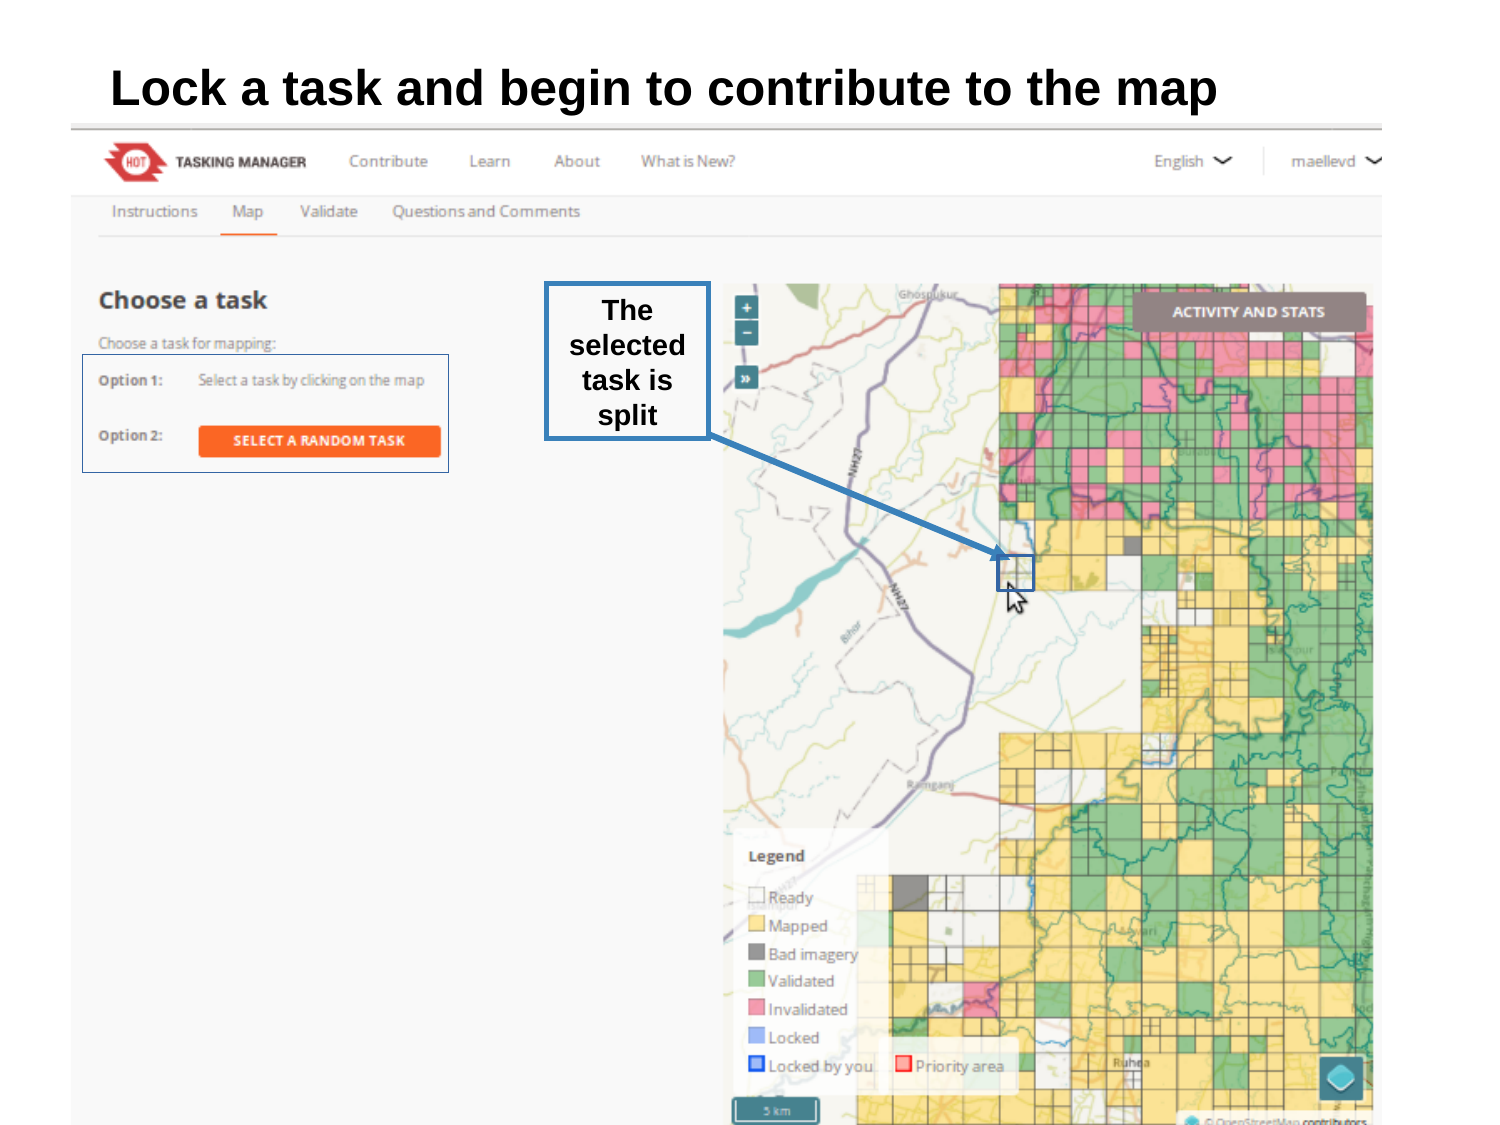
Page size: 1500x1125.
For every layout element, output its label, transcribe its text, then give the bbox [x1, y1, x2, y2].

text_box Lock a task and begin to contribute to the map [95, 48, 1347, 123]
picture [70, 123, 1382, 1125]
text_box The selected task is split [546, 283, 709, 439]
